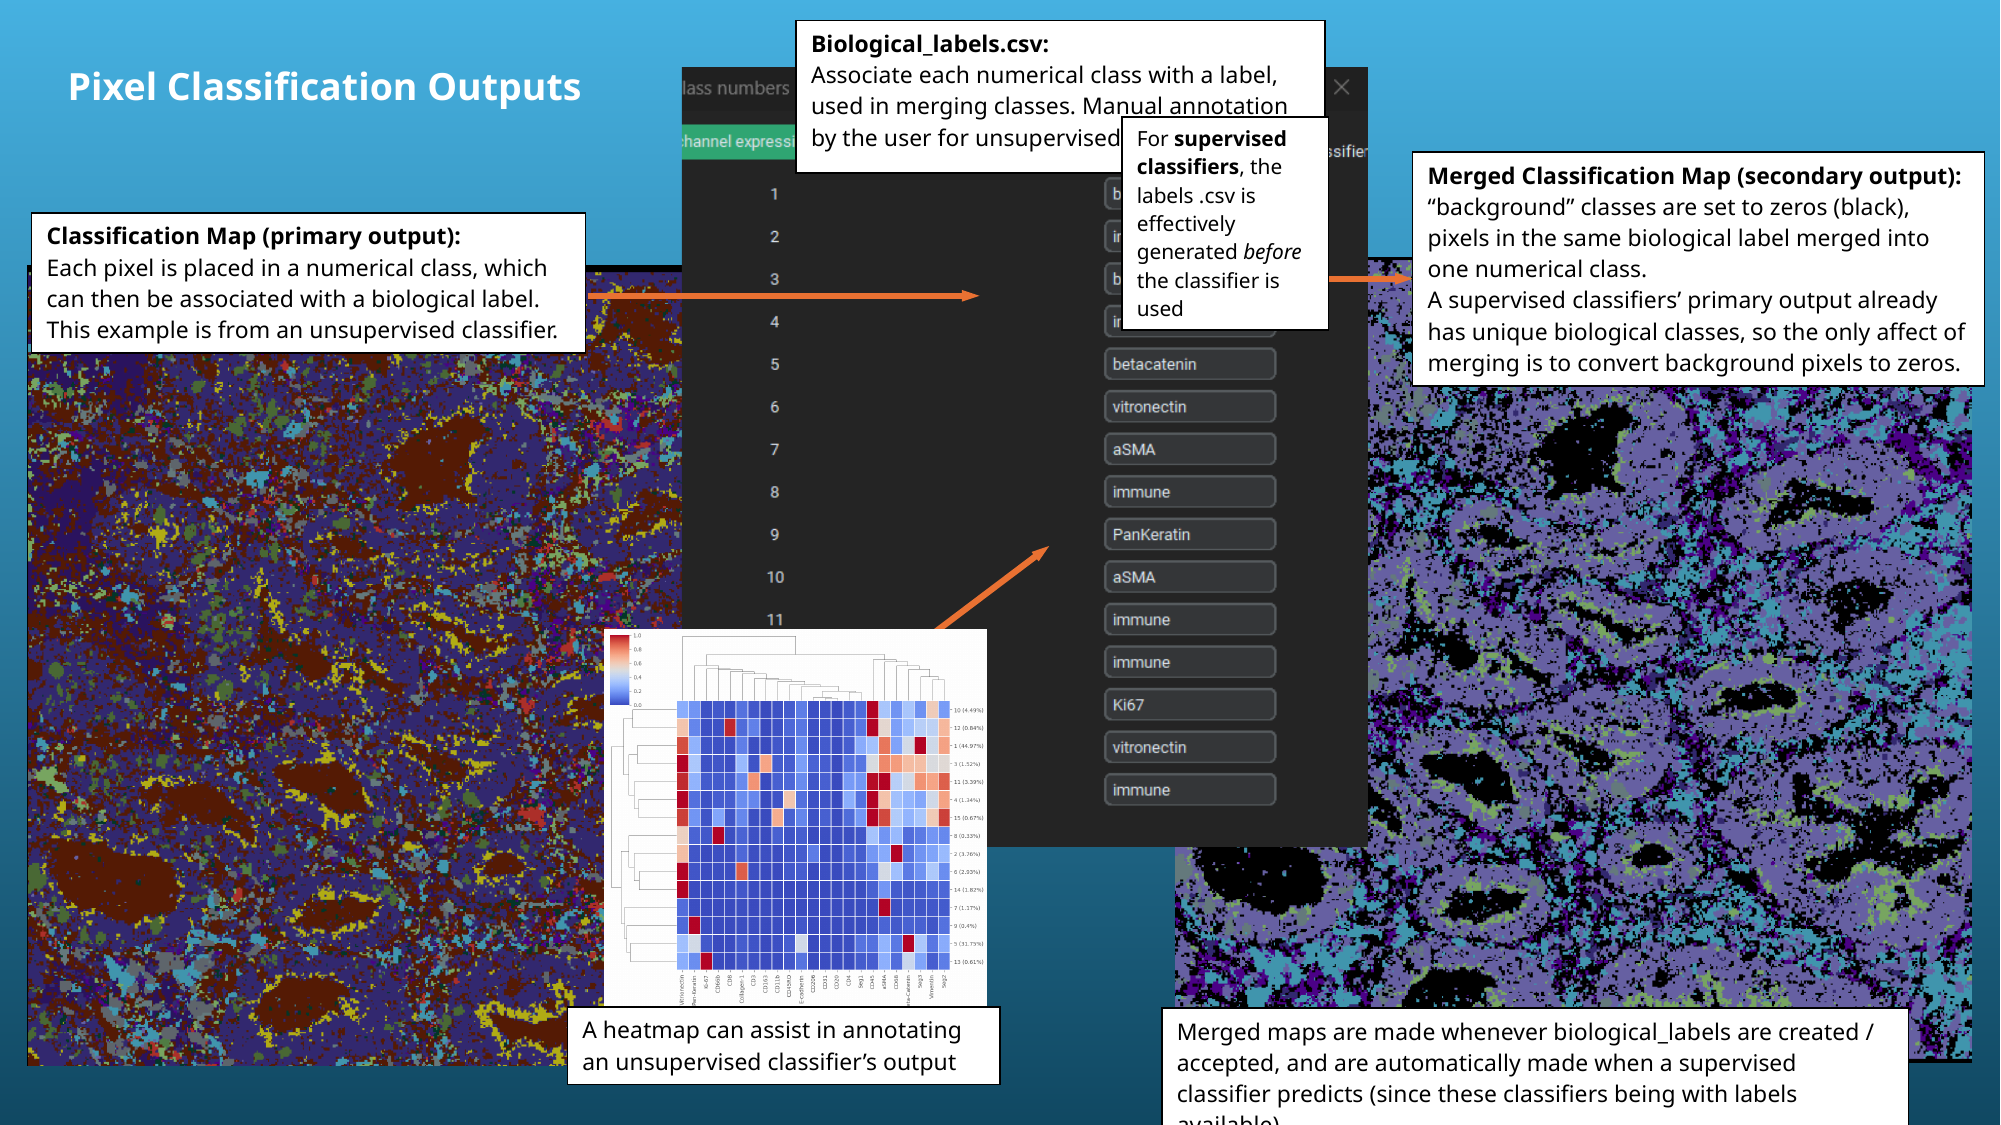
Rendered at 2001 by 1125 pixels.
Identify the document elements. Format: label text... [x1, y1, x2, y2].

text_box For supervised classifiers, the labels .csv is effectively generated before the classifier is used [1121, 116, 1329, 309]
text_box Biological_labels.csv: Associate each numerical class with a label, used in merging classes. Manual annotation by the user for unsupervised classifiers [796, 20, 1326, 174]
text_box Pixel Classification Outputs [52, 53, 719, 114]
text_box A heatmap can assist in annotating an unsupervised classifier’s output [567, 1006, 1000, 1079]
text_box Merged maps are made whenever biological_labels are created / accepted, and are automatically made when a supervised classifier predicts (since these classifiers being with labels available) [1161, 1008, 1909, 1109]
text_box Merged Classification Map (secondary output): “background” classes are set to zeros (black), pixels in the same biological label merged into one numerical class. A supervised classifiers’ primary output already has unique biological classes, so the only affect of merging is to convert background pixels to zeros. [1412, 152, 1985, 365]
text_box Classification Map (primary output): Each pixel is placed in a numerical class, which can then be associated with a biological label. This example is from an unsupervised classifier. [31, 212, 586, 341]
picture [27, 67, 1972, 1066]
picture [1326, 67, 1412, 278]
